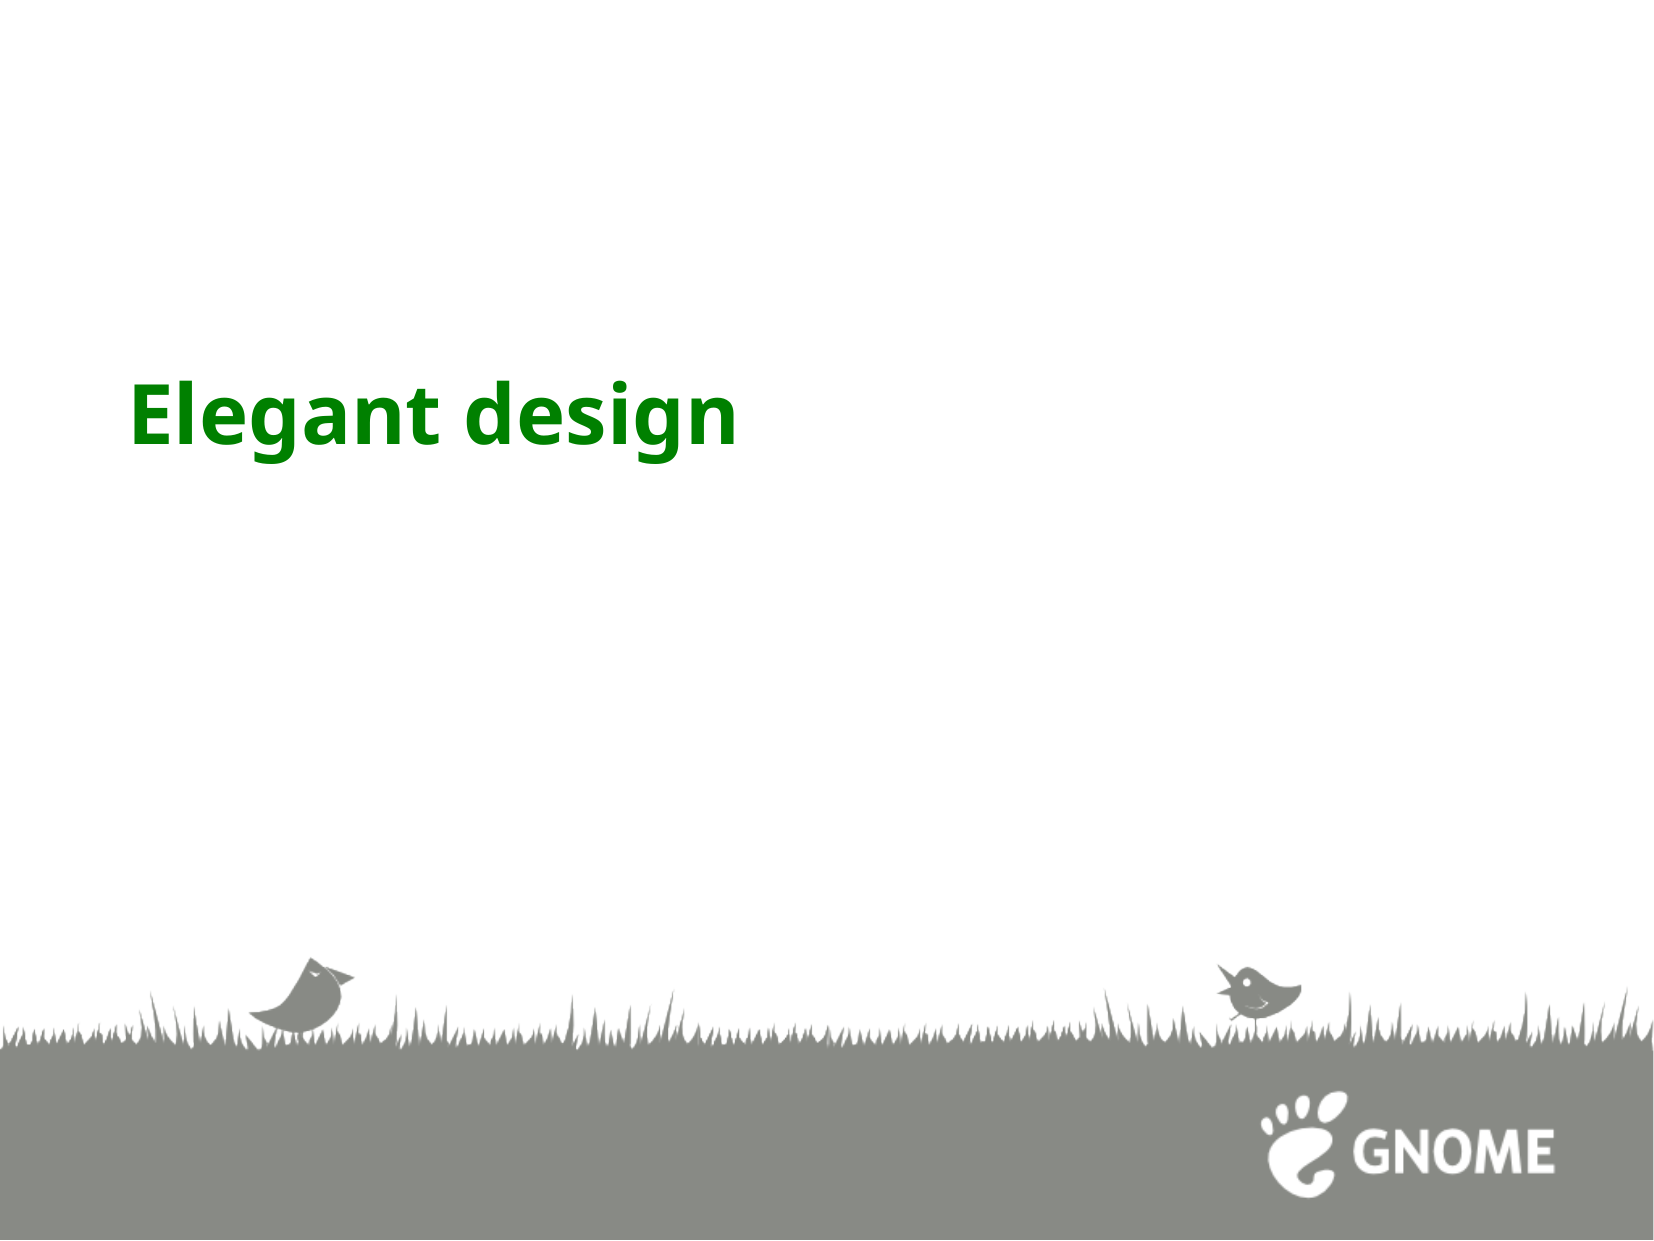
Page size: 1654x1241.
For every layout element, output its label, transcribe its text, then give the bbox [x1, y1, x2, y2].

text_box Elegant design [112, 348, 1276, 476]
picture [0, 0, 1654, 1241]
